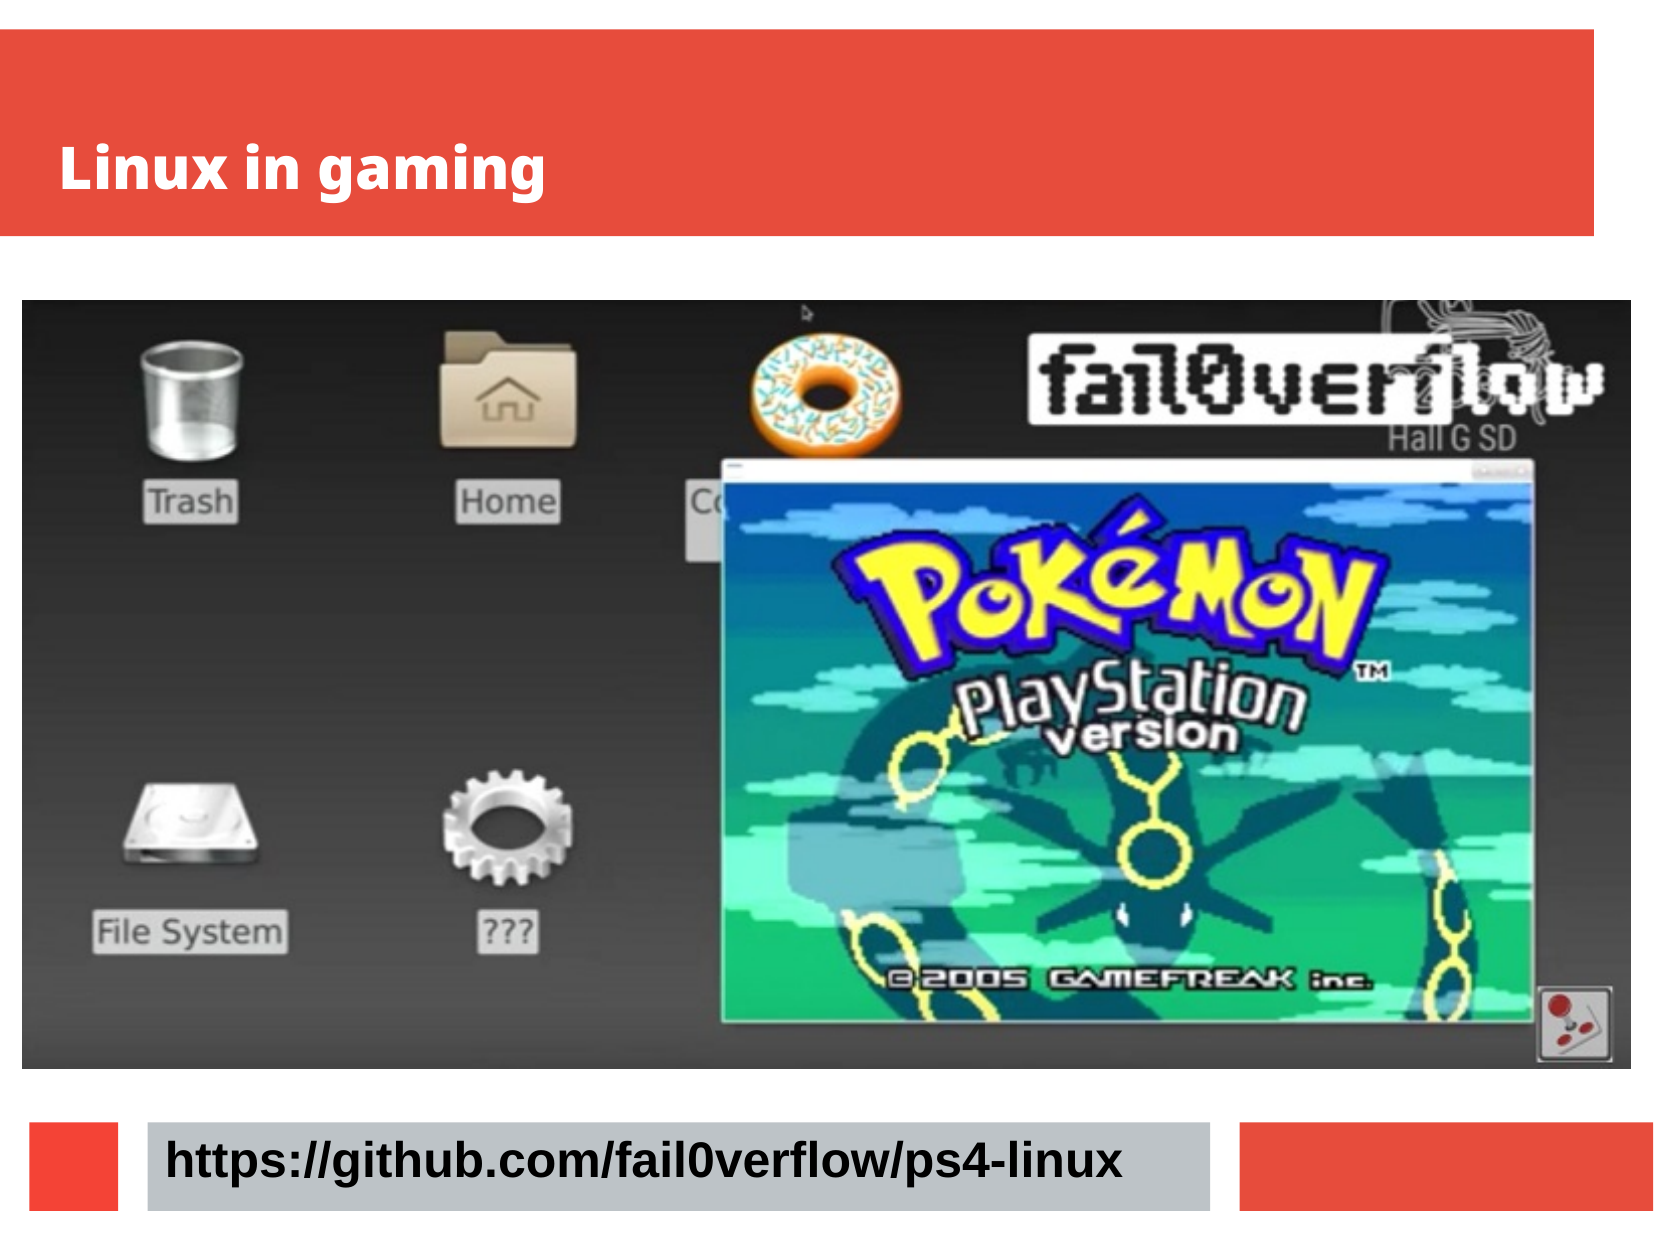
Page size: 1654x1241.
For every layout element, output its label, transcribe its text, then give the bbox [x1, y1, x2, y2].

picture [22, 300, 1631, 1069]
text_box https://github.com/fail0verflow/ps4-linux [150, 1125, 1216, 1201]
title Linux in gaming [58, 59, 1594, 207]
